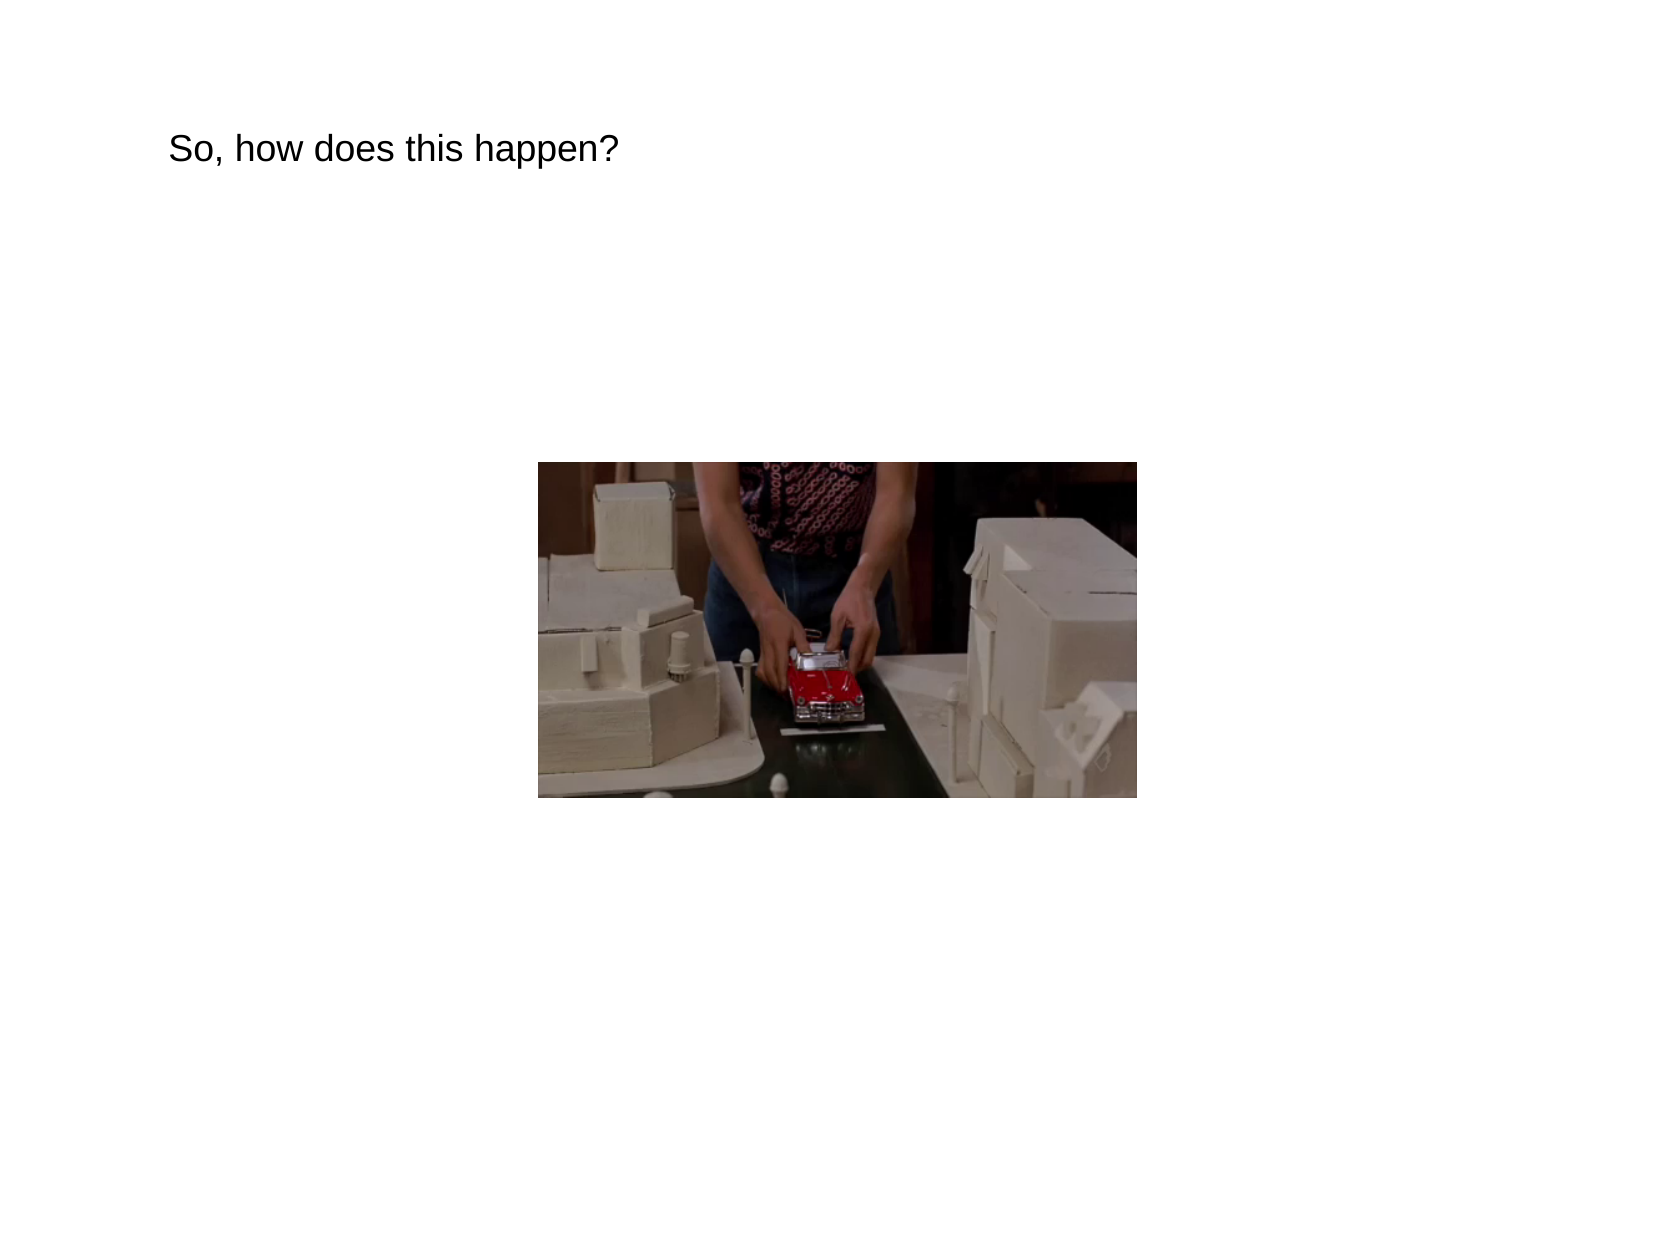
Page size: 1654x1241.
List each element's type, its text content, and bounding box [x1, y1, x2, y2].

text_box [537, 461, 1138, 799]
text_box So, how does this happen? [153, 120, 839, 178]
